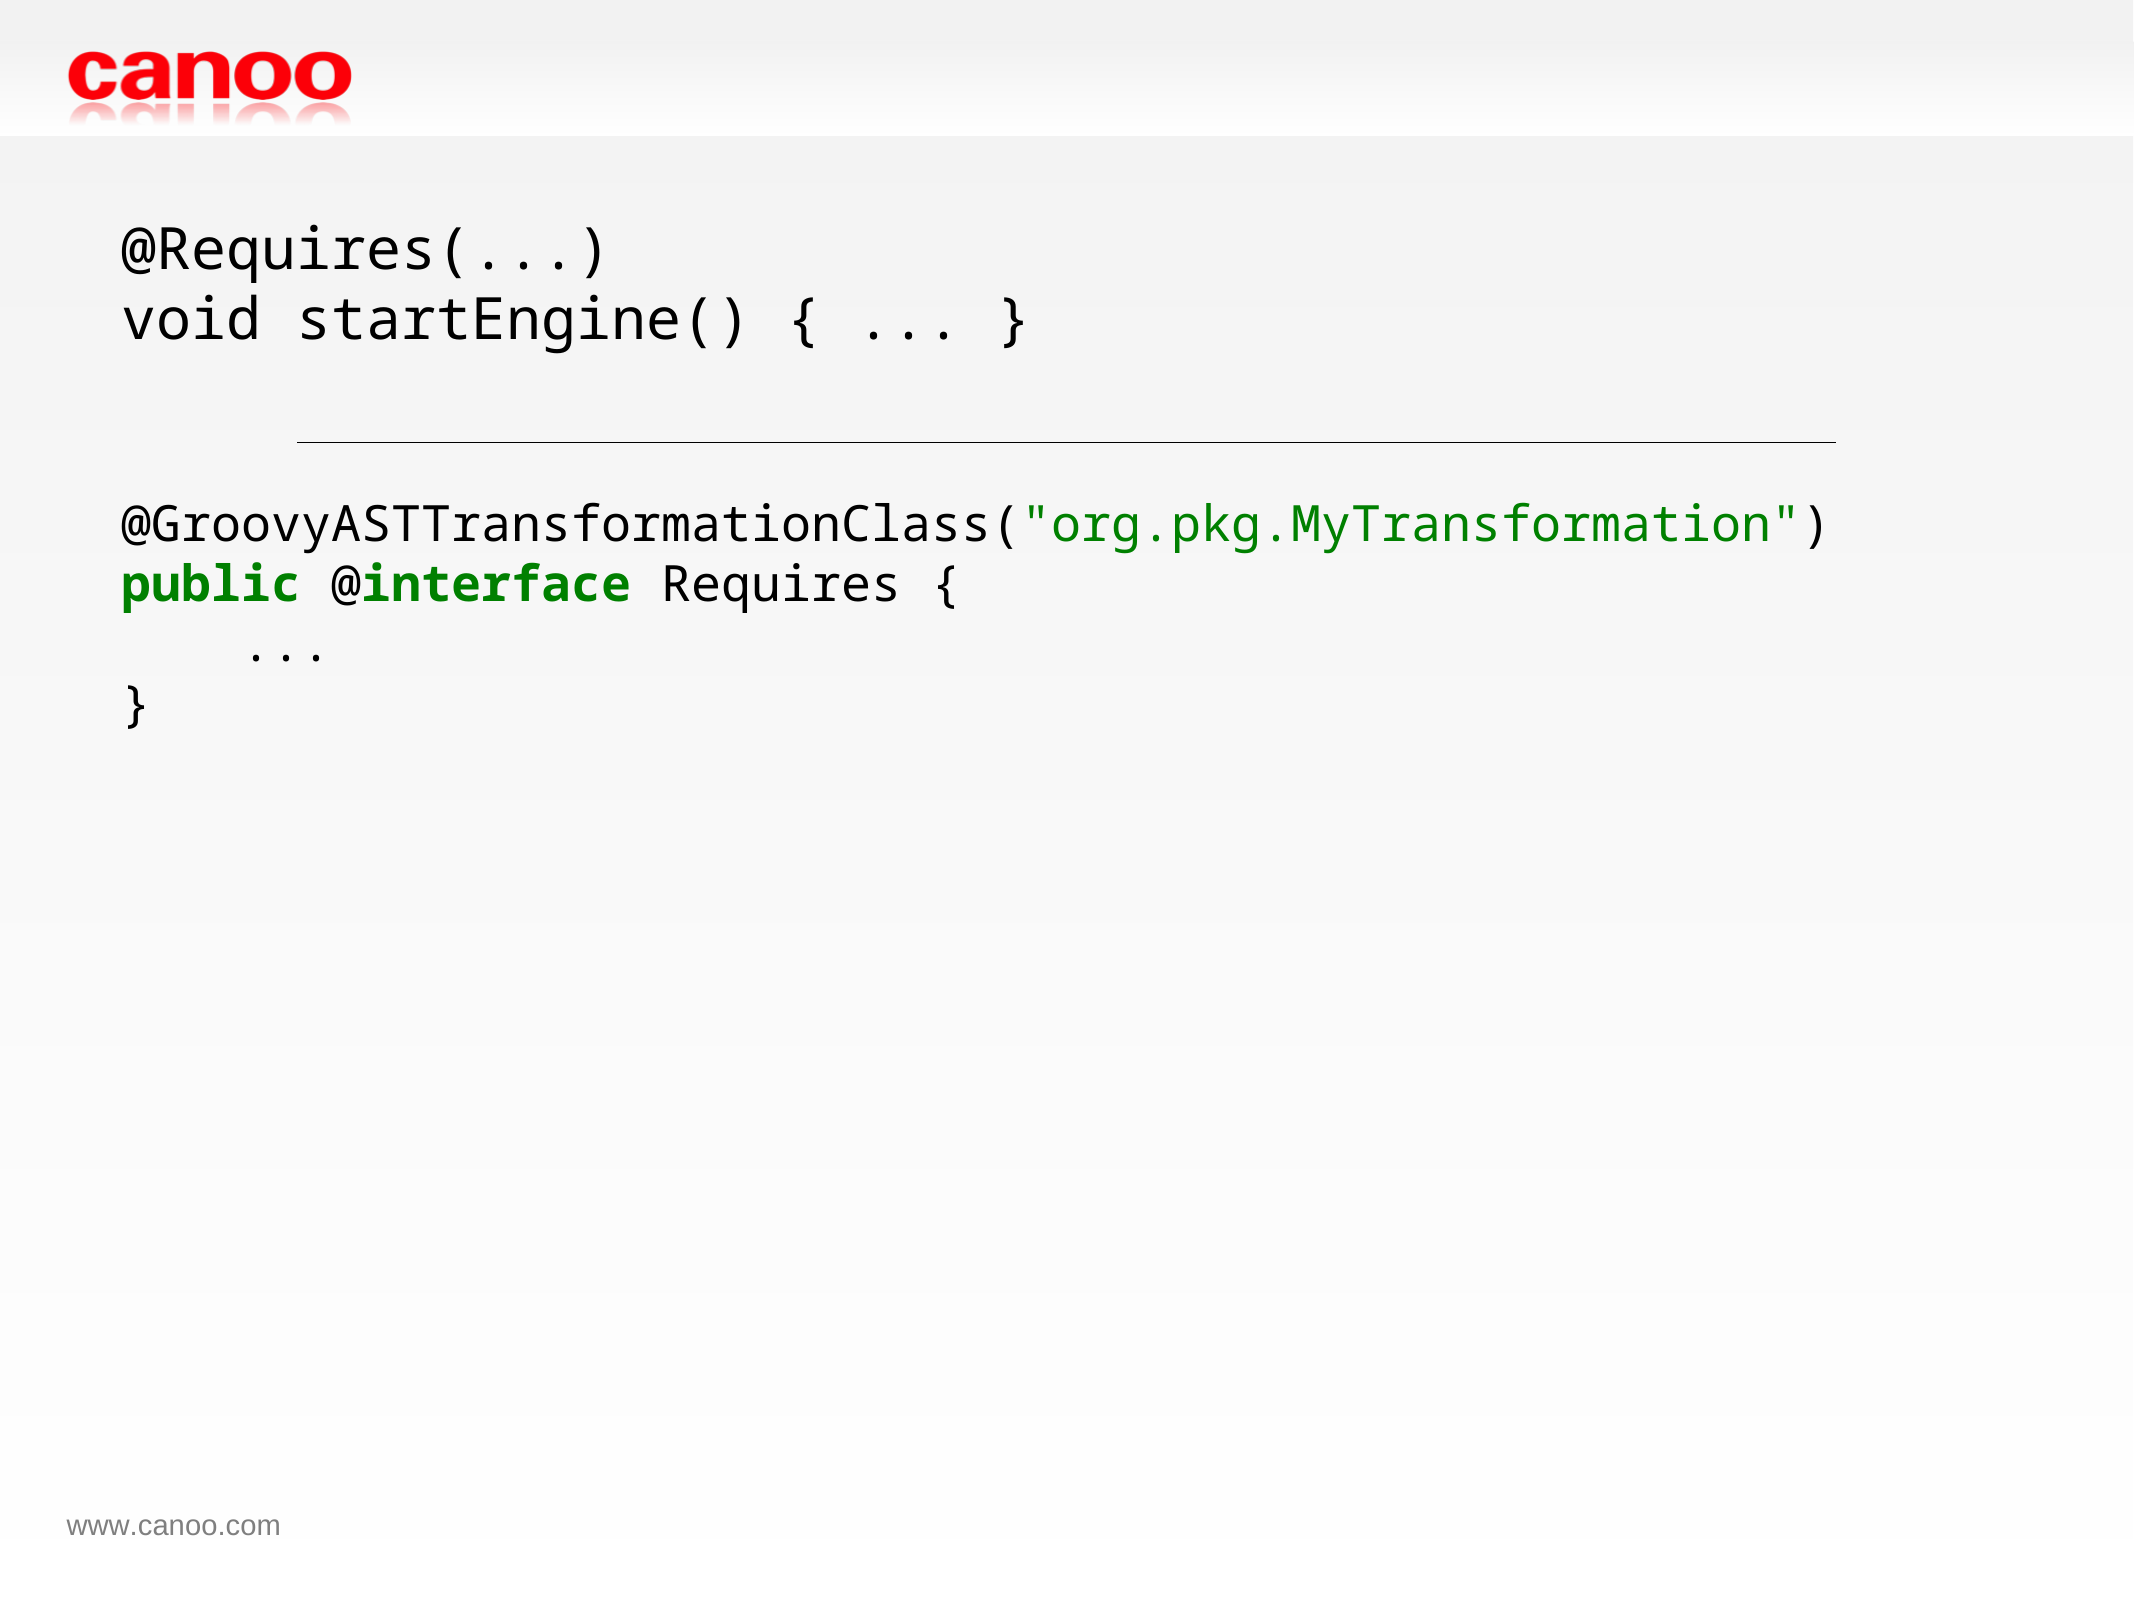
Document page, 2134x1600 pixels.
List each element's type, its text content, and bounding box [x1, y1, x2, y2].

text_box @Requires(...) void startEngine() { ... } @GroovyASTTransformationClass("org.pkg.MyTransformation") public @interface Requires { ... } [106, 204, 2027, 1388]
picture [65, 48, 353, 154]
